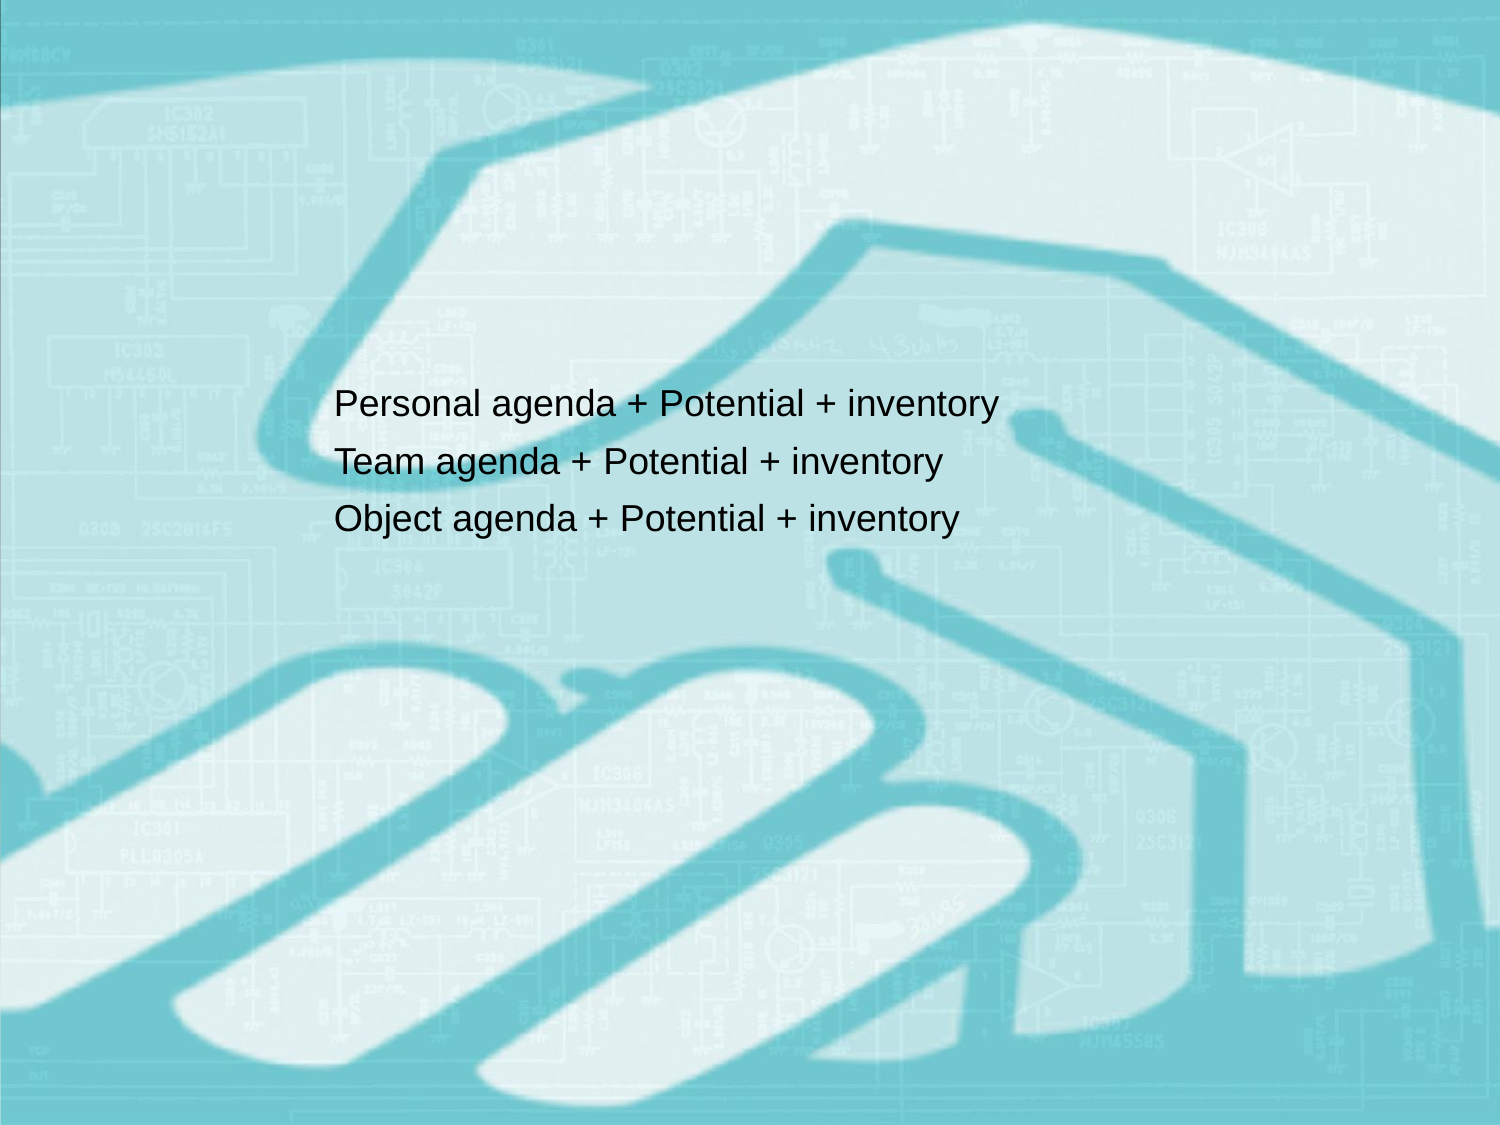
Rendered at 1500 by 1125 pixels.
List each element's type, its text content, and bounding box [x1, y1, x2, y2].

text_box [0, 0, 1500, 1125]
list Personal agenda + Potential + inventory Team agenda + Potential + inventory Object agenda + Potential + inventory [318, 364, 1053, 569]
